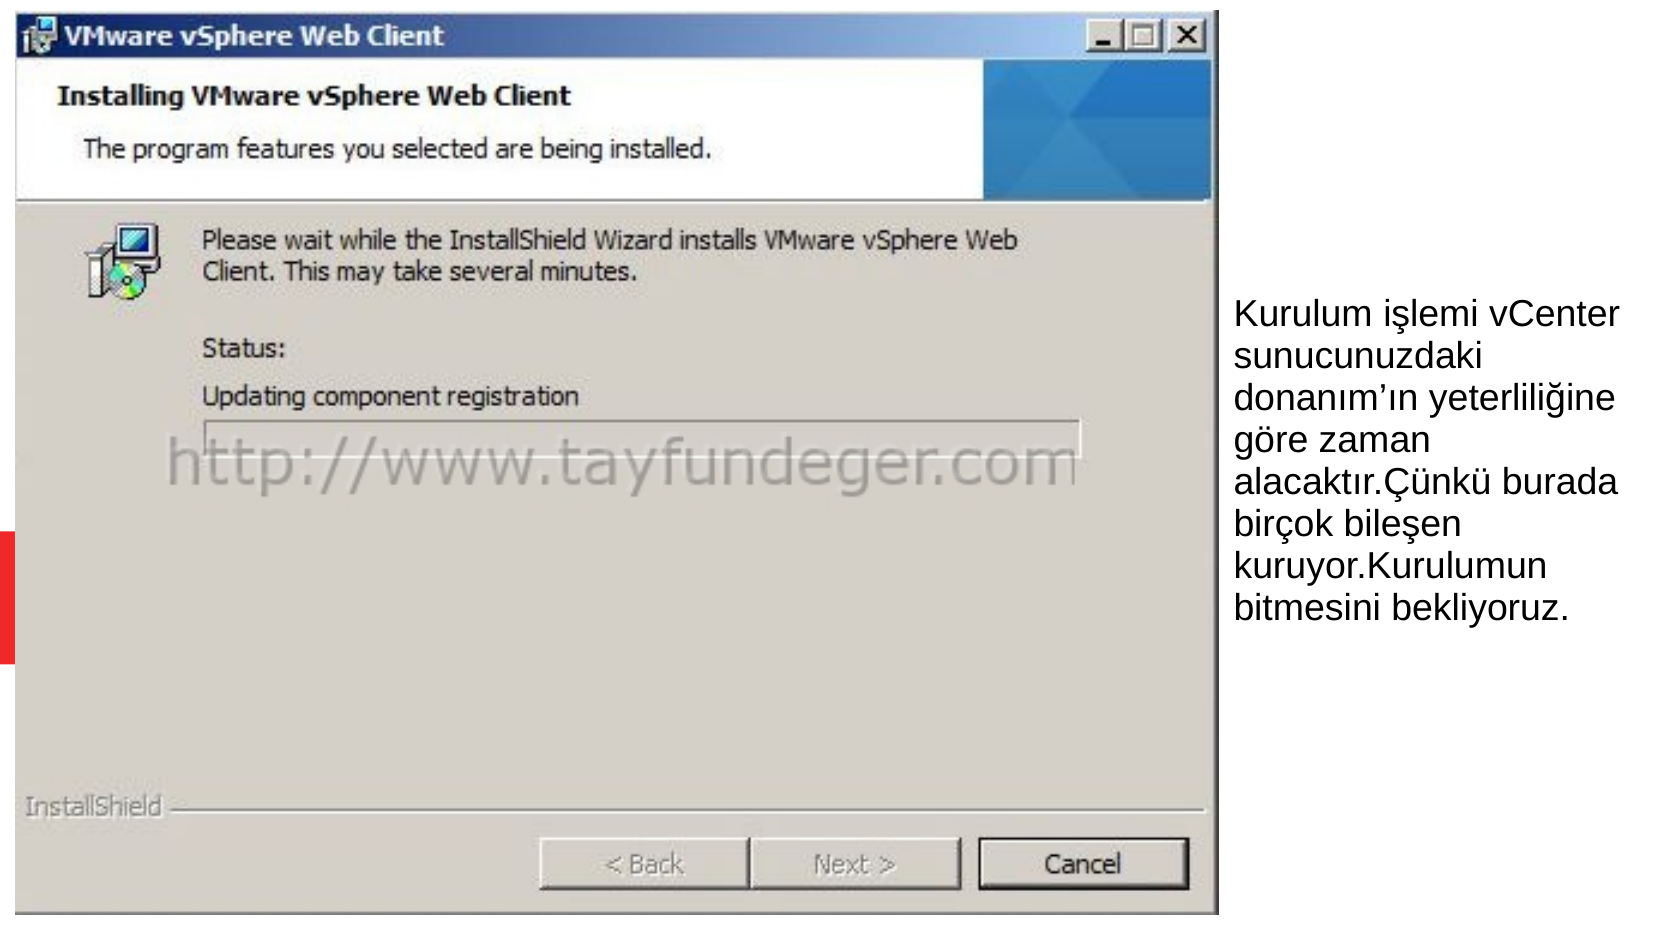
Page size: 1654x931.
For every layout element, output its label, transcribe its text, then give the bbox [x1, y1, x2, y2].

picture [15, 10, 1219, 916]
text_box Kurulum işlemi vCenter sunucunuzdaki donanım’ın yeterliliğine göre zaman alacaktır.Çünkü burada birçok bileşen kuruyor.Kurulumun bitmesini bekliyoruz. [1218, 285, 1654, 715]
